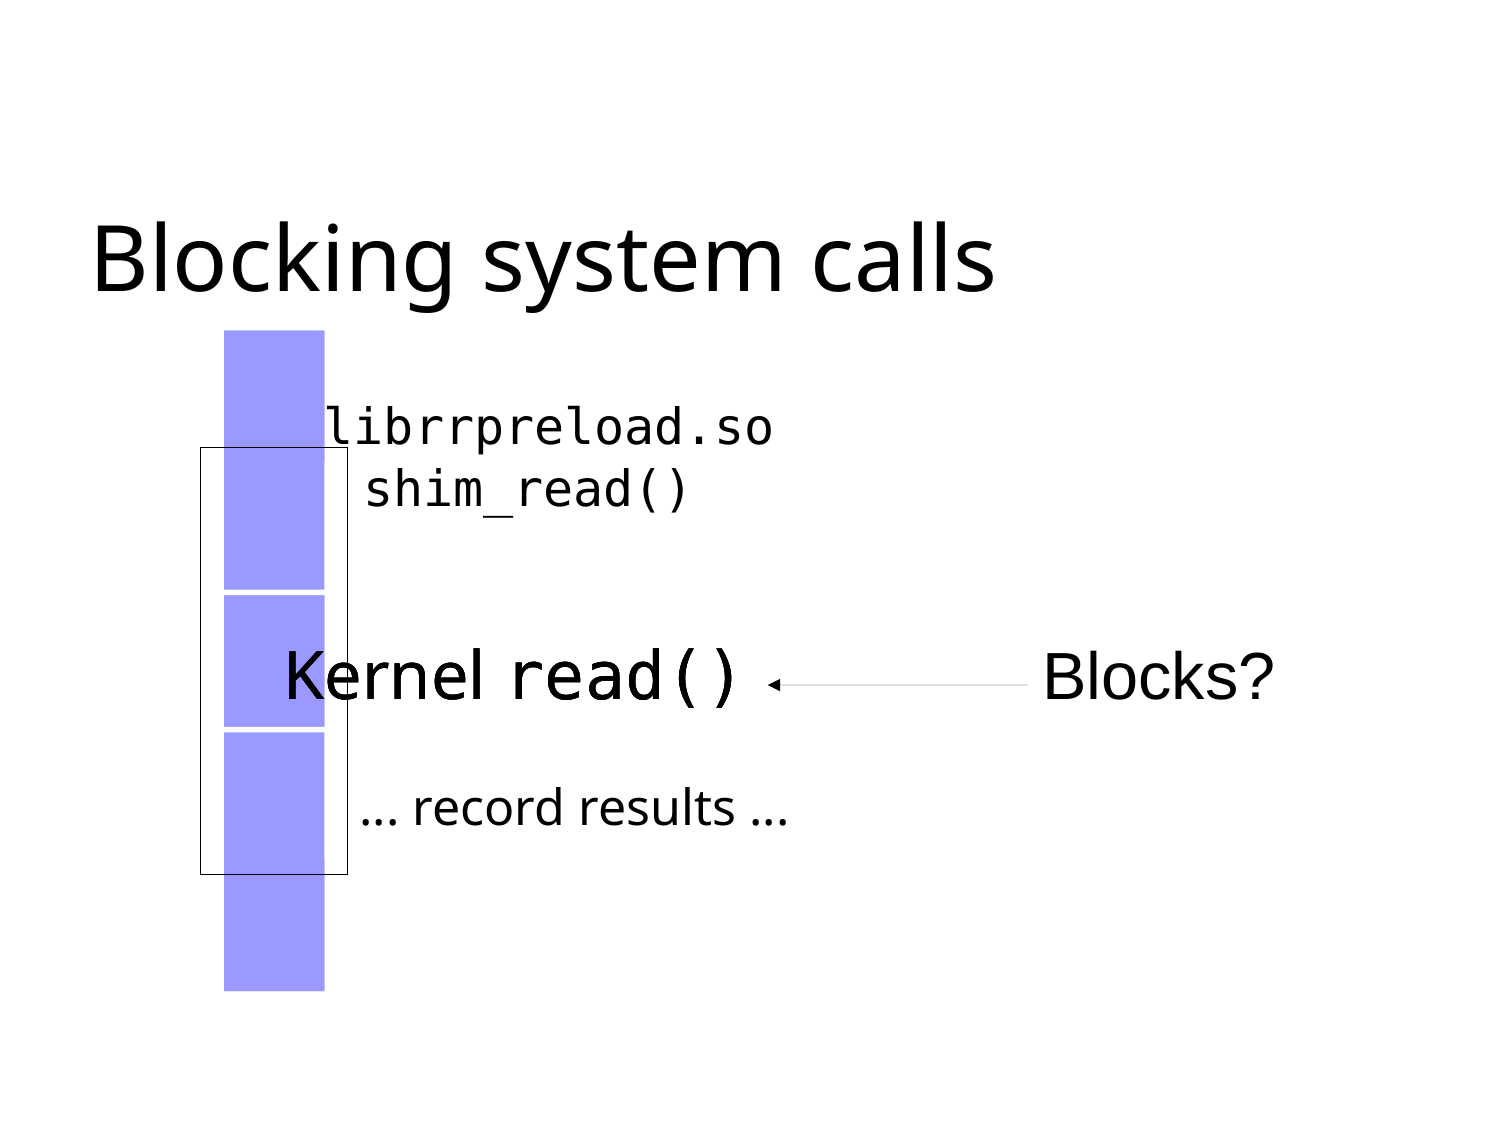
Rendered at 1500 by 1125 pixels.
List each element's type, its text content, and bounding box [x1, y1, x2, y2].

text_box Blocks? [1027, 625, 1500, 721]
text_box librrpreload.so [309, 387, 947, 460]
text_box [224, 330, 325, 447]
text_box [224, 732, 325, 874]
text_box Blocking system calls [75, 172, 1500, 337]
text_box [224, 595, 325, 727]
text_box [224, 448, 325, 590]
text_box [224, 875, 325, 992]
text_box Kernel read() [268, 625, 947, 721]
text_box ... record results ... [344, 767, 982, 838]
text_box shim_read() [348, 448, 986, 521]
